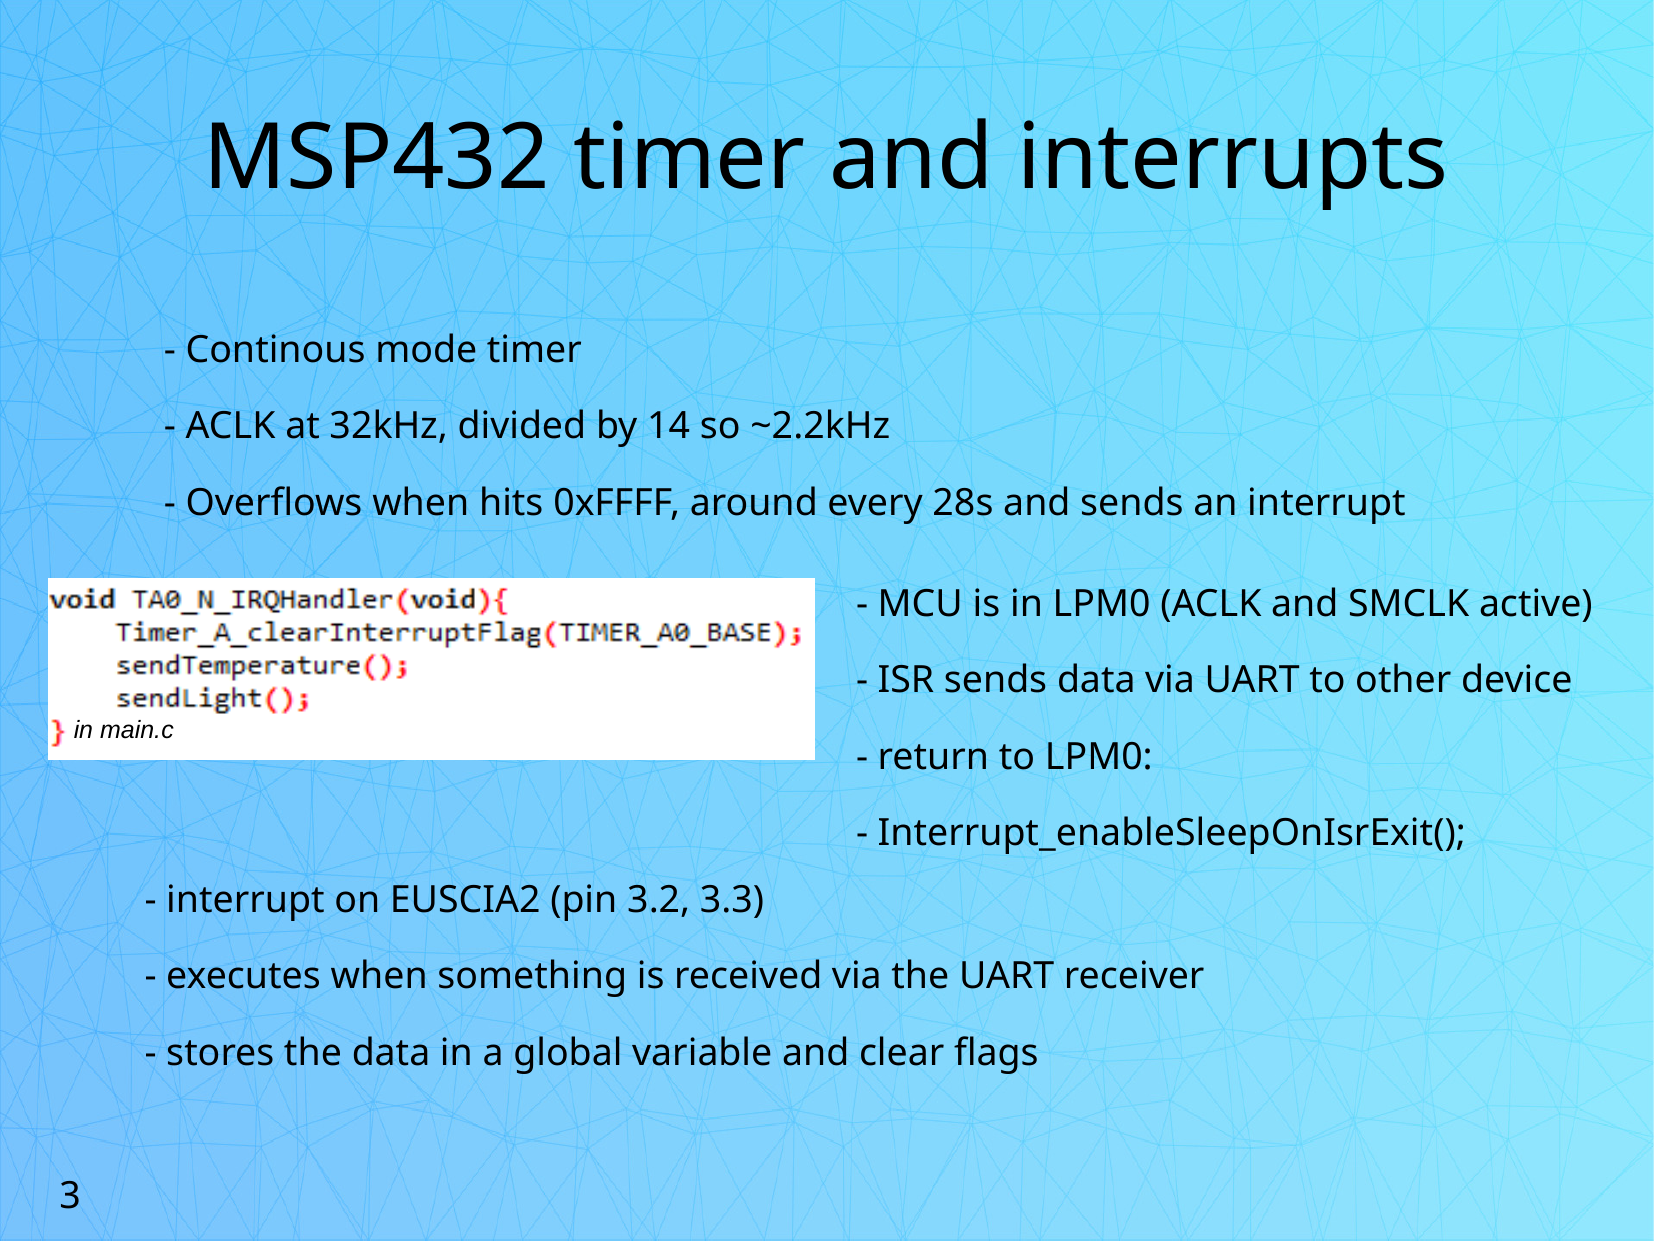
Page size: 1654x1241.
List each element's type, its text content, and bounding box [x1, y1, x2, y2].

picture [0, 0, 1654, 1241]
text_box - Continous mode timer - ACLK at 32kHz, divided by 14 so ~2.2kHz - Overflows when hits 0xFFFF, around every 28s and sends an interrupt [149, 289, 1376, 515]
text_box <number> [44, 1161, 674, 1217]
title MSP432 timer and interrupts [82, 49, 1571, 257]
text_box - MCU is in LPM0 (ACLK and SMCLK active) - ISR sends data via UART to other device - return to LPM0: - Interrupt_enableSleepOnIsrExit(); [841, 543, 1619, 784]
text_box in main.c [59, 708, 189, 752]
text_box - interrupt on EUSCIA2 (pin 3.2, 3.3) - executes when something is received via the UART receiver - stores the data in a global variable and clear flags [129, 839, 1241, 1023]
